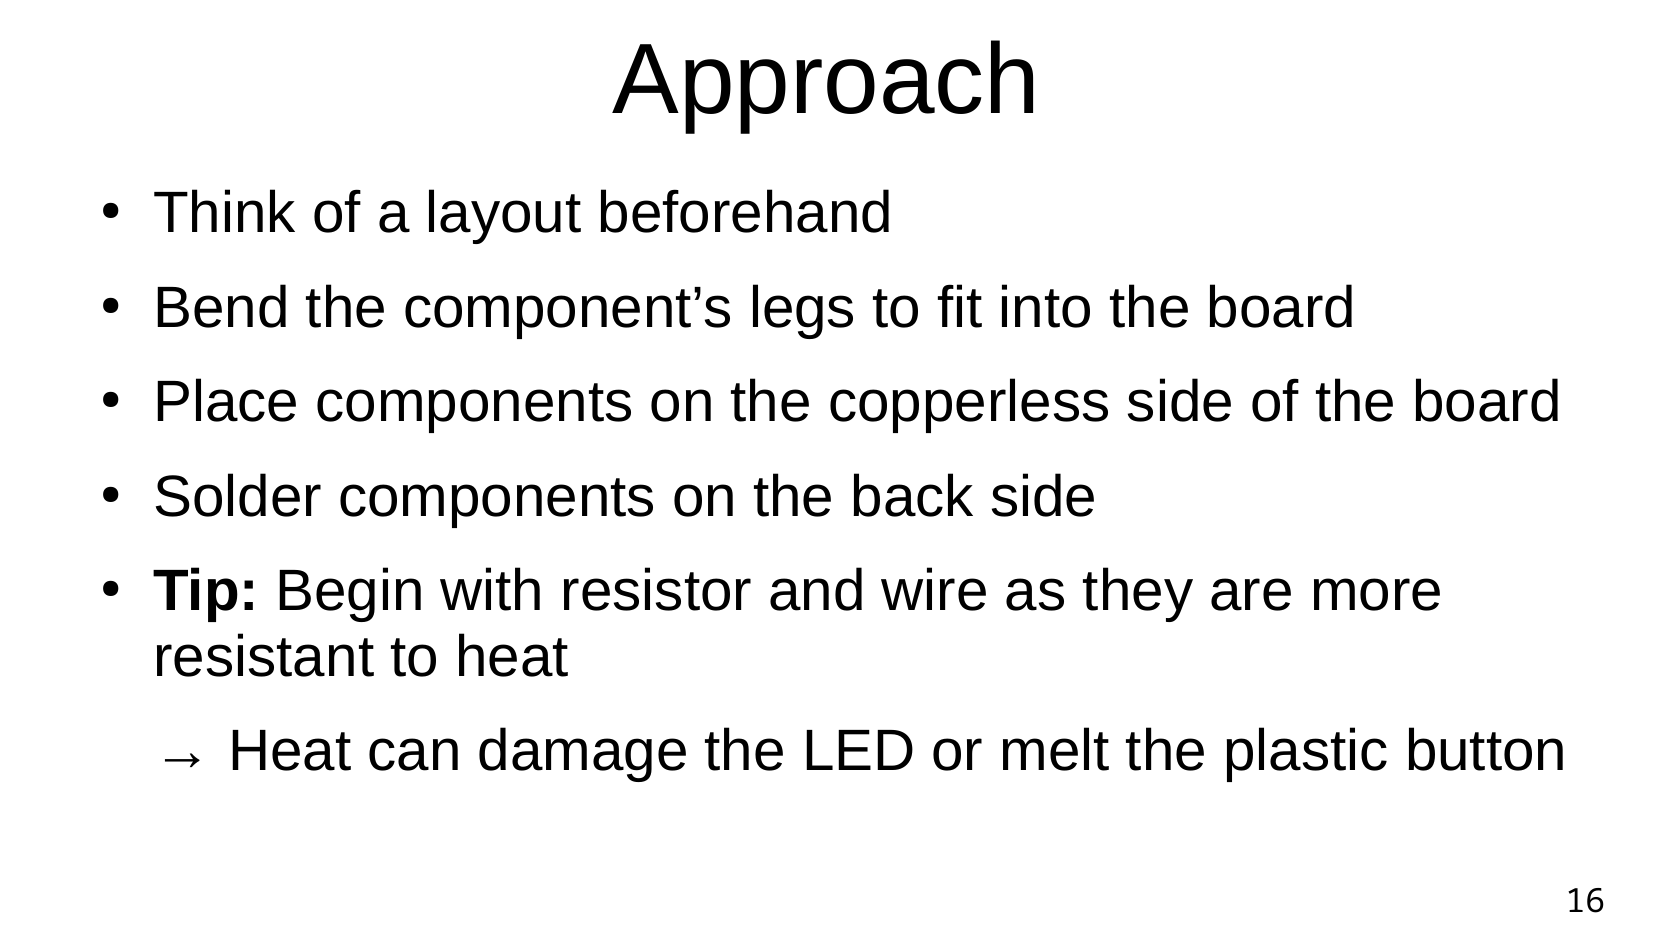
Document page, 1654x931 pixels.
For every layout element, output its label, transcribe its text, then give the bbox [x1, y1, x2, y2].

list Think of a layout beforehand Bend the component’s legs to fit into the board Place components on the copperless side of the board Solder components on the back side Tip: Begin with resistor and wire as they are more resistant to heat → Heat can damage the LED or melt the plastic button [82, 180, 1571, 811]
title Approach [82, 1, 1571, 157]
